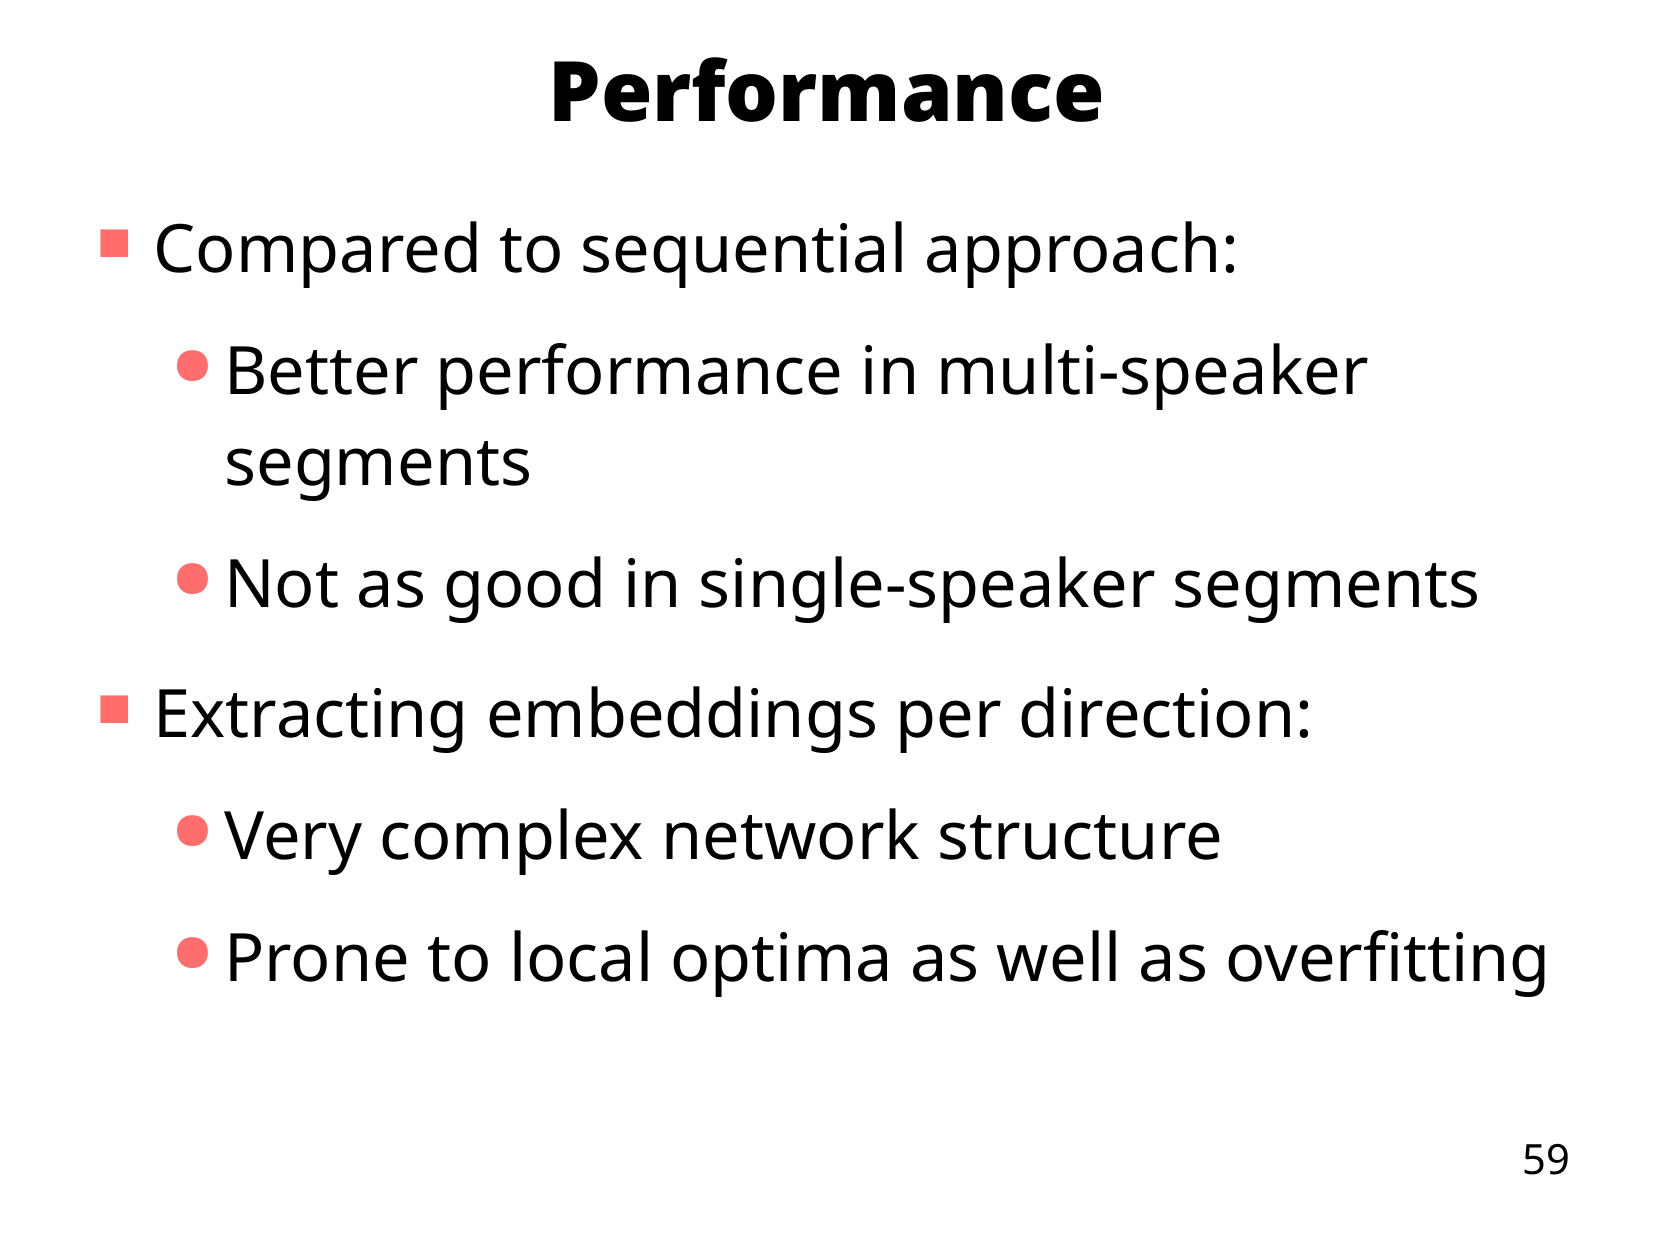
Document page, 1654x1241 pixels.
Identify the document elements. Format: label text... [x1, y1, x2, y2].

list Compared to sequential approach: Better performance in multi-speaker segments Not as good in single-speaker segments Extracting embeddings per direction: Very complex network structure Prone to local optima as well as overfitting [82, 200, 1571, 1111]
title Performance [82, 37, 1571, 143]
